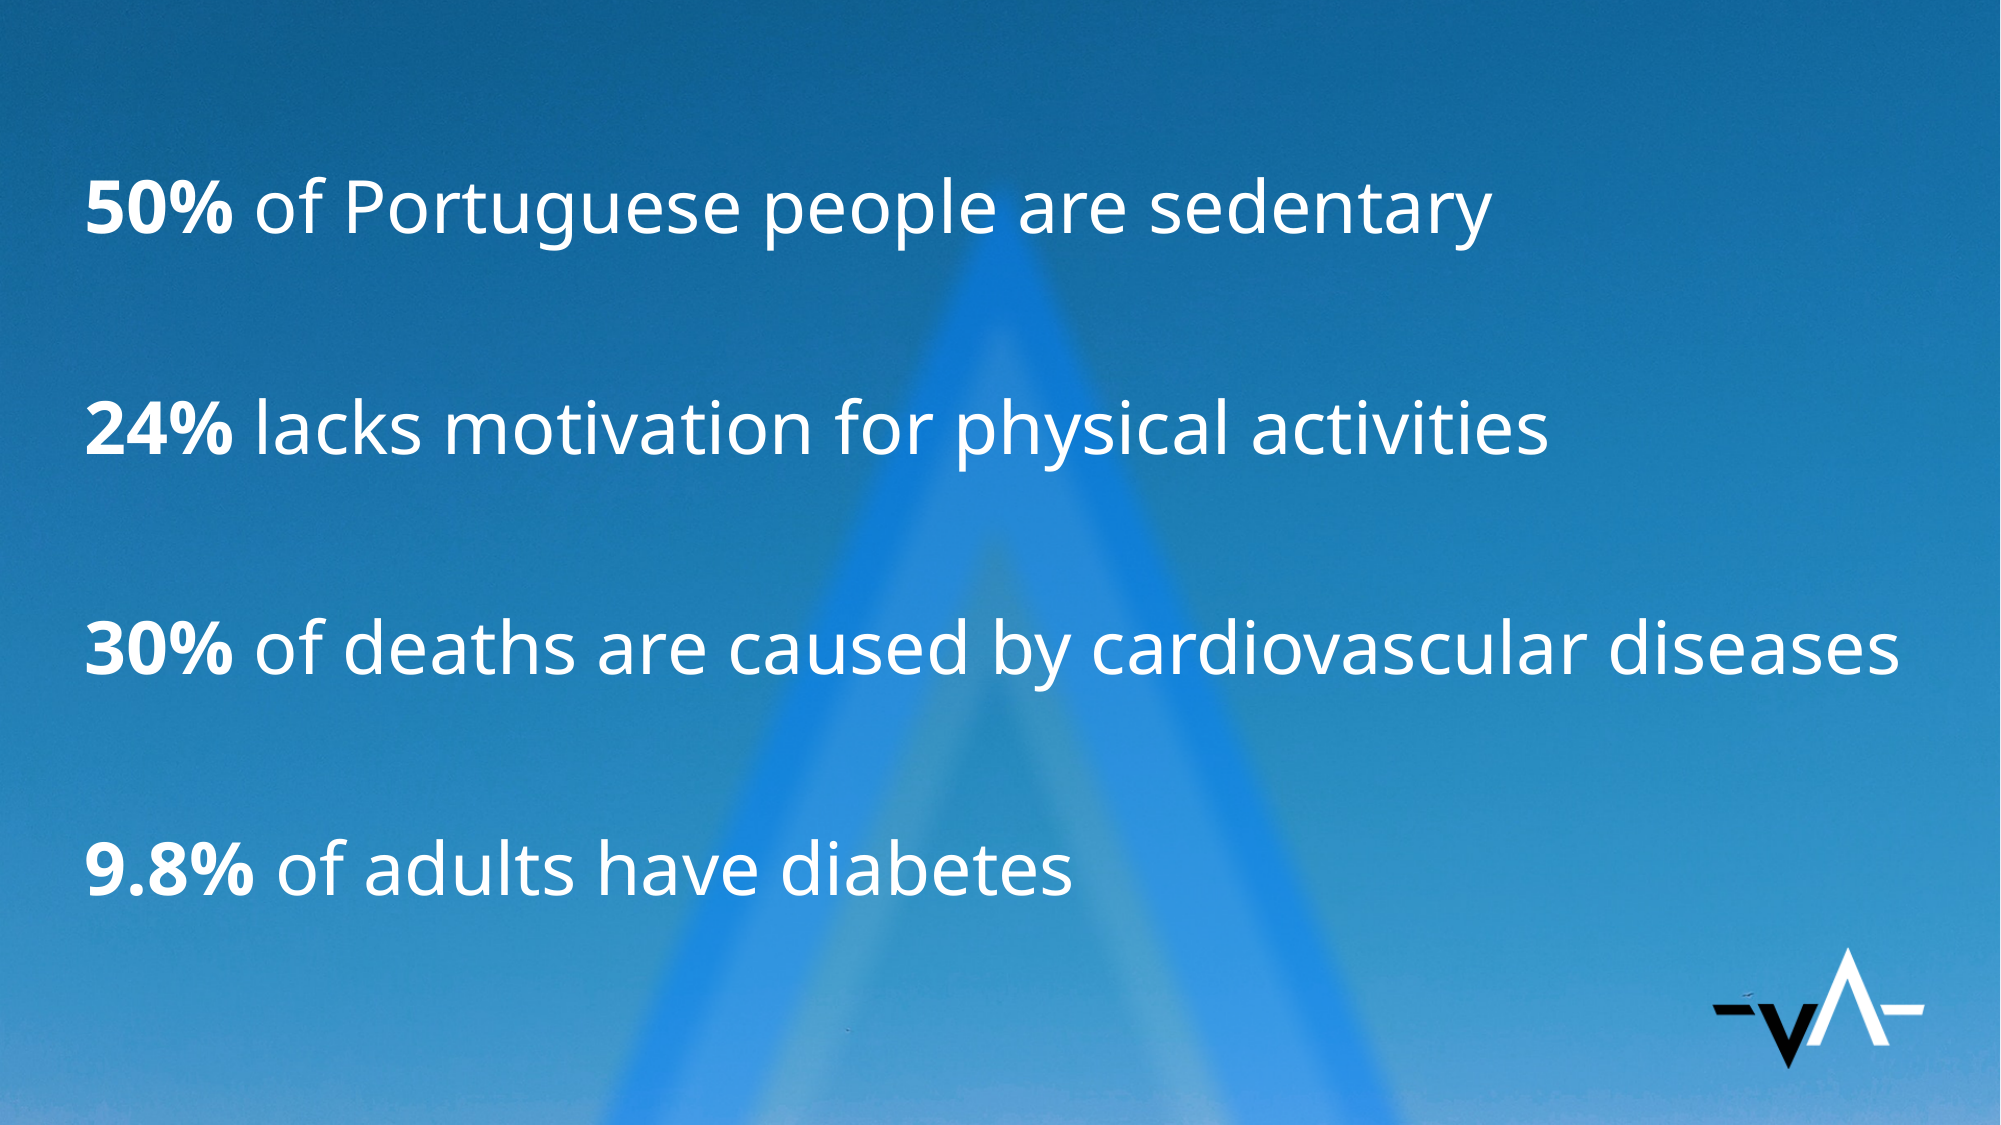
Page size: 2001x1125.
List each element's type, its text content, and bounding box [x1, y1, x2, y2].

text_box 50% of Portuguese people are sedentary 24% lacks motivation for physical activities 30% of deaths are caused by cardiovascular diseases 9.8% of adults have diabetes [69, 116, 1948, 959]
picture [0, 0, 2001, 1125]
